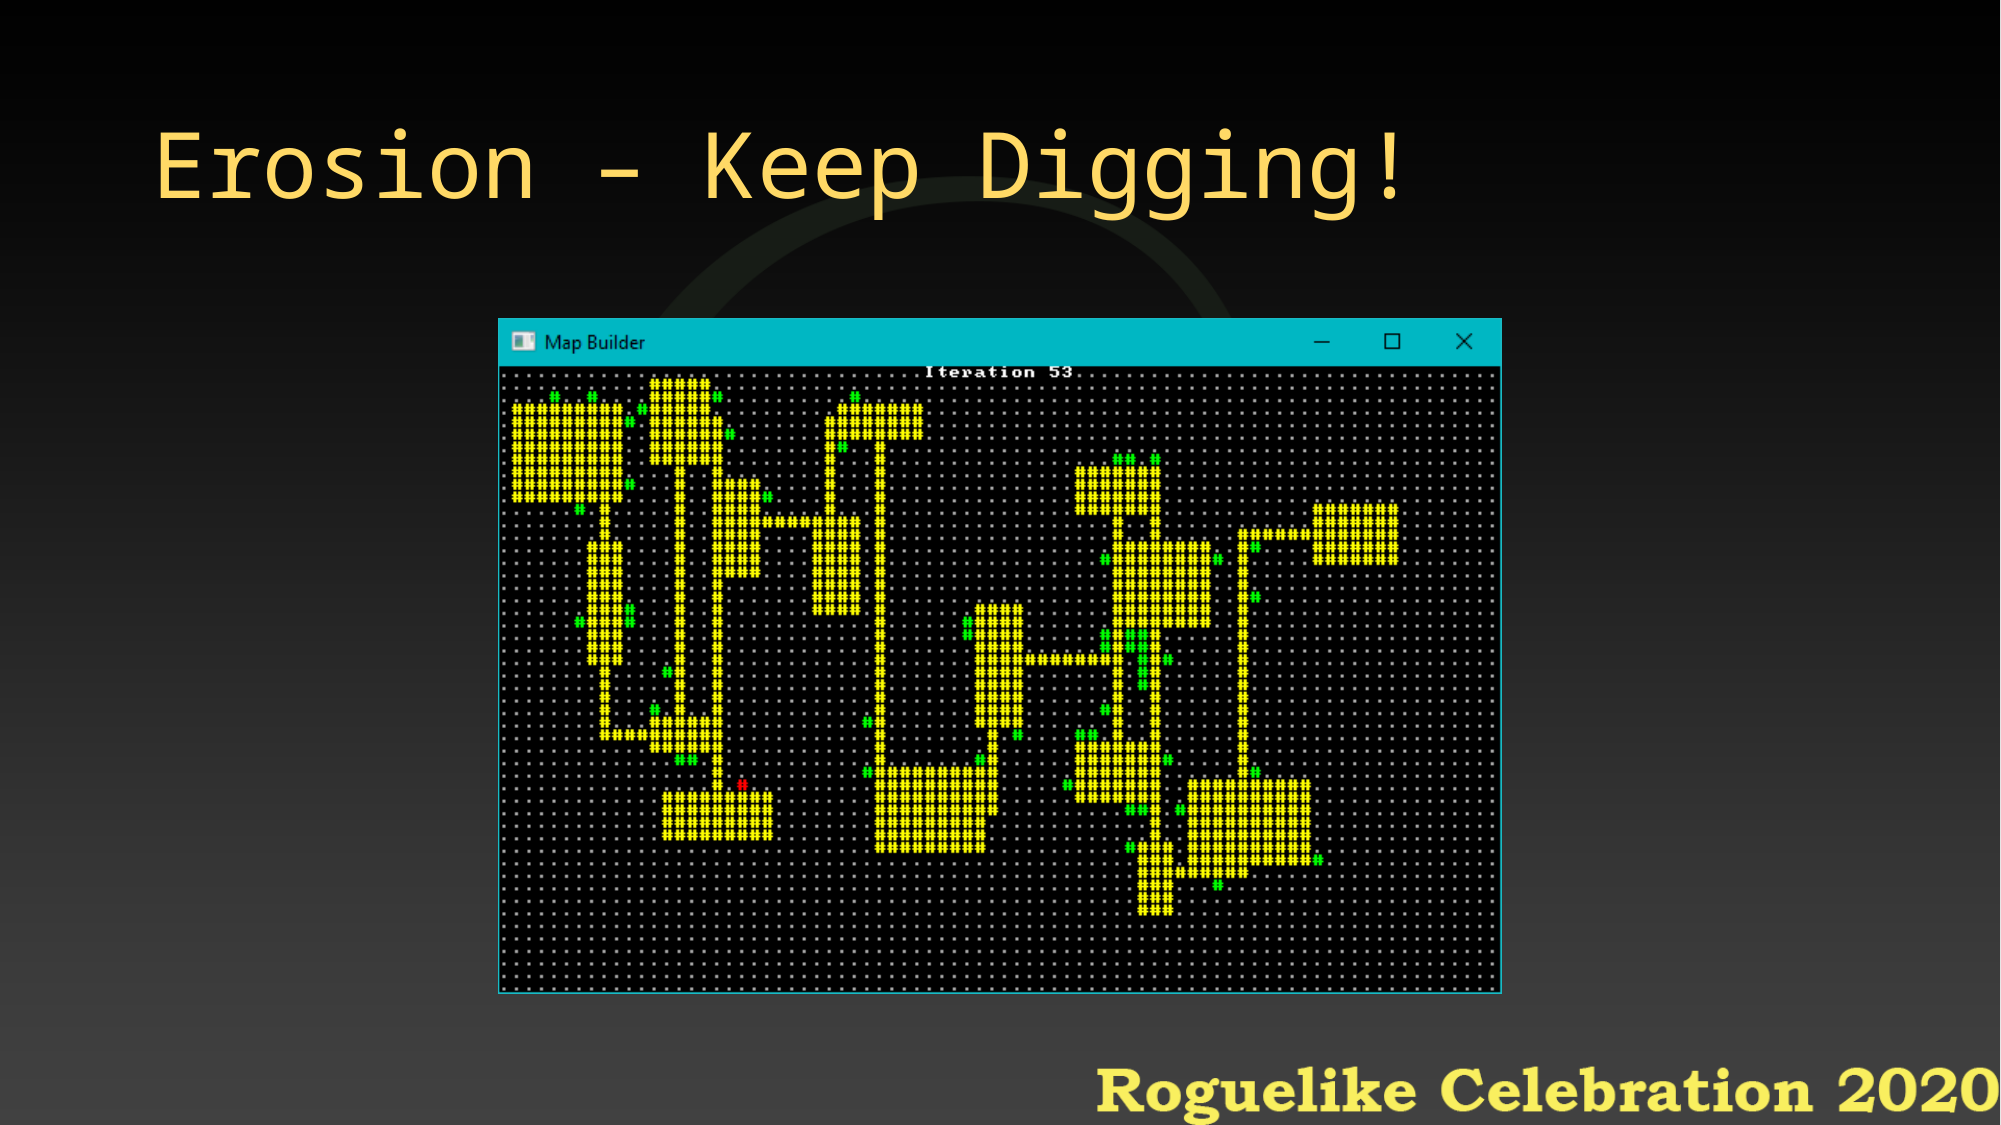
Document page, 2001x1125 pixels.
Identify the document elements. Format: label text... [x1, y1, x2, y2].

title Erosion – Keep Digging! [137, 59, 1863, 278]
picture [0, 0, 2001, 1125]
